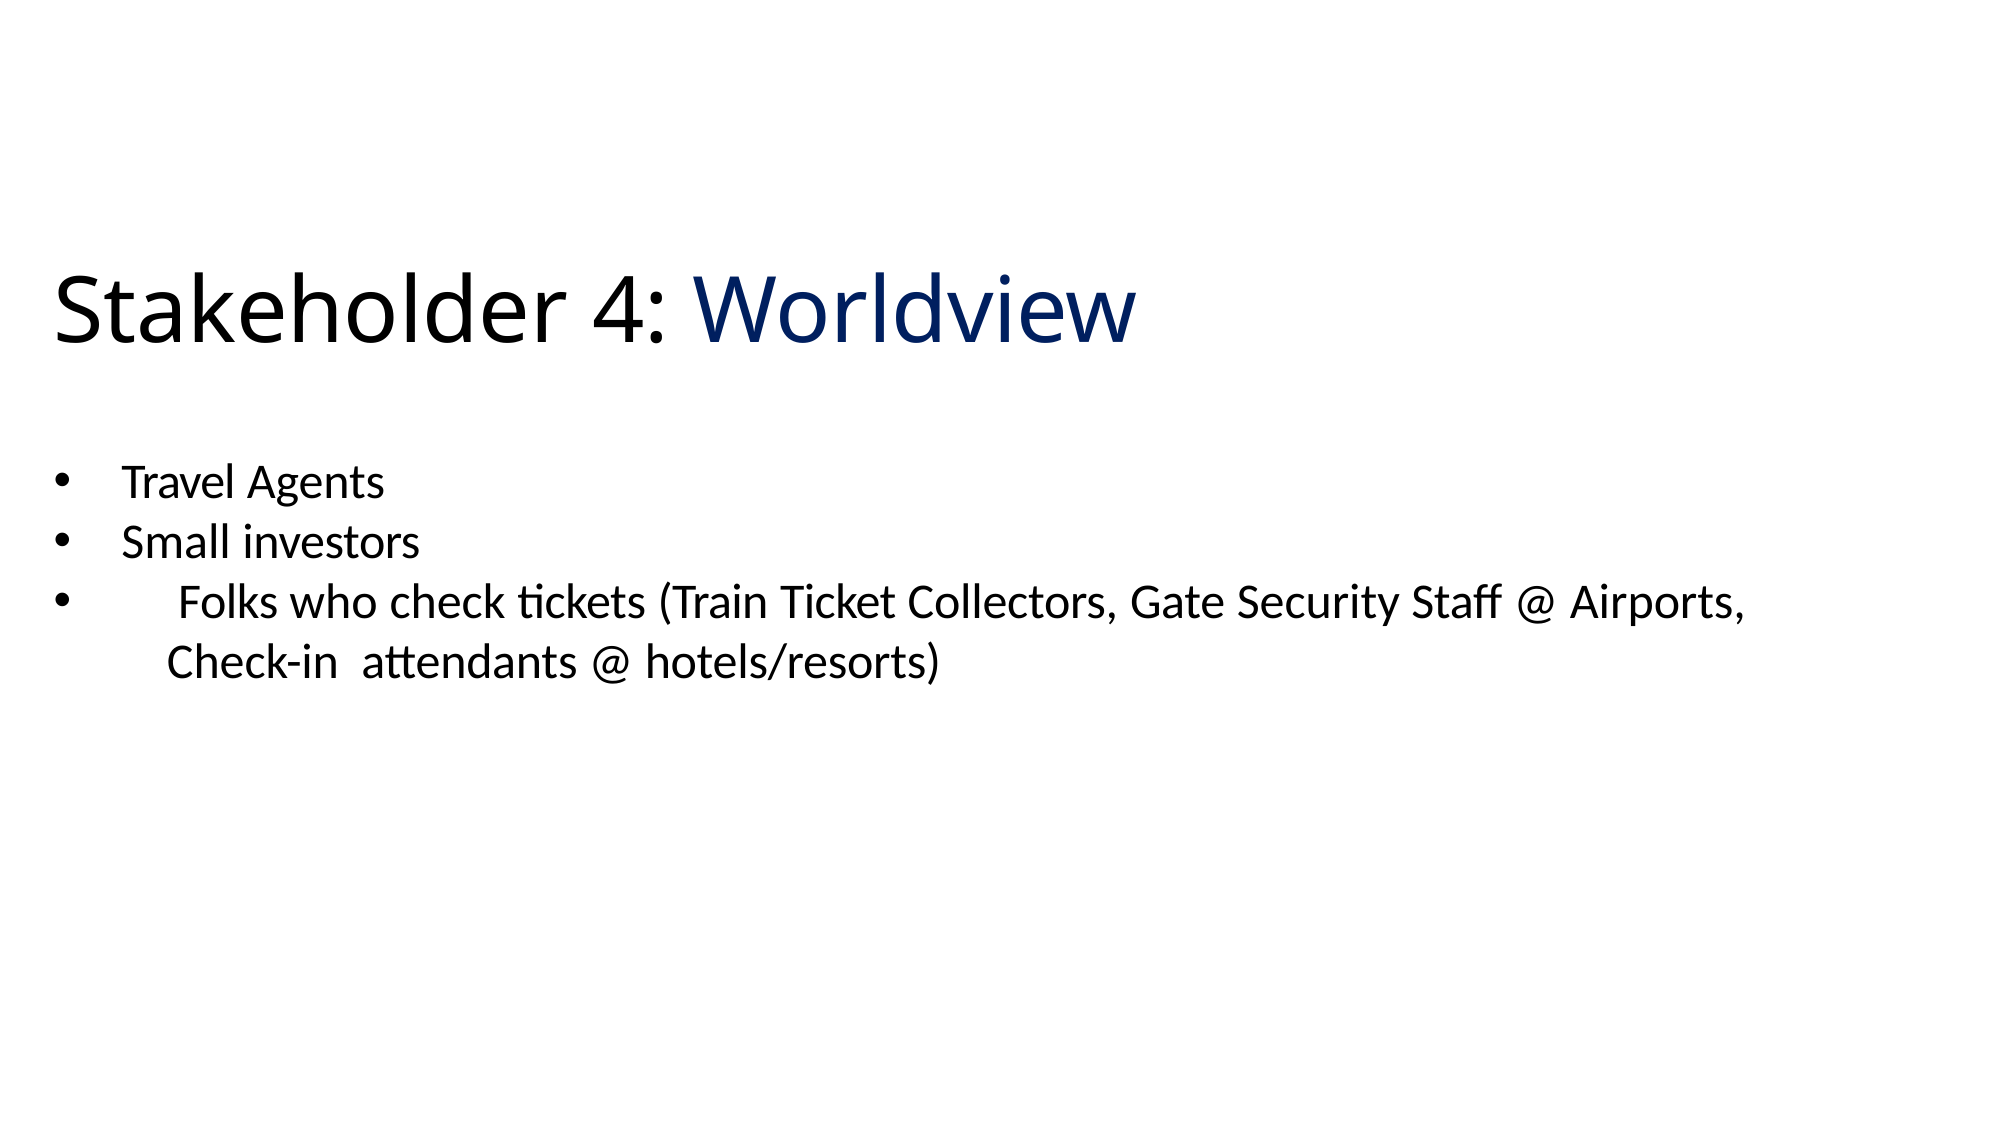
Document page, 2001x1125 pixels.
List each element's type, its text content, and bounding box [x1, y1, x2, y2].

text_box Travel Agents Small investors Folks who check tickets (Train Ticket Collectors, Gate Security Staff @ Airports, Check-in attendants @ hotels/resorts) [48, 446, 1893, 752]
title Stakeholder 4: Worldview [50, 247, 1416, 361]
